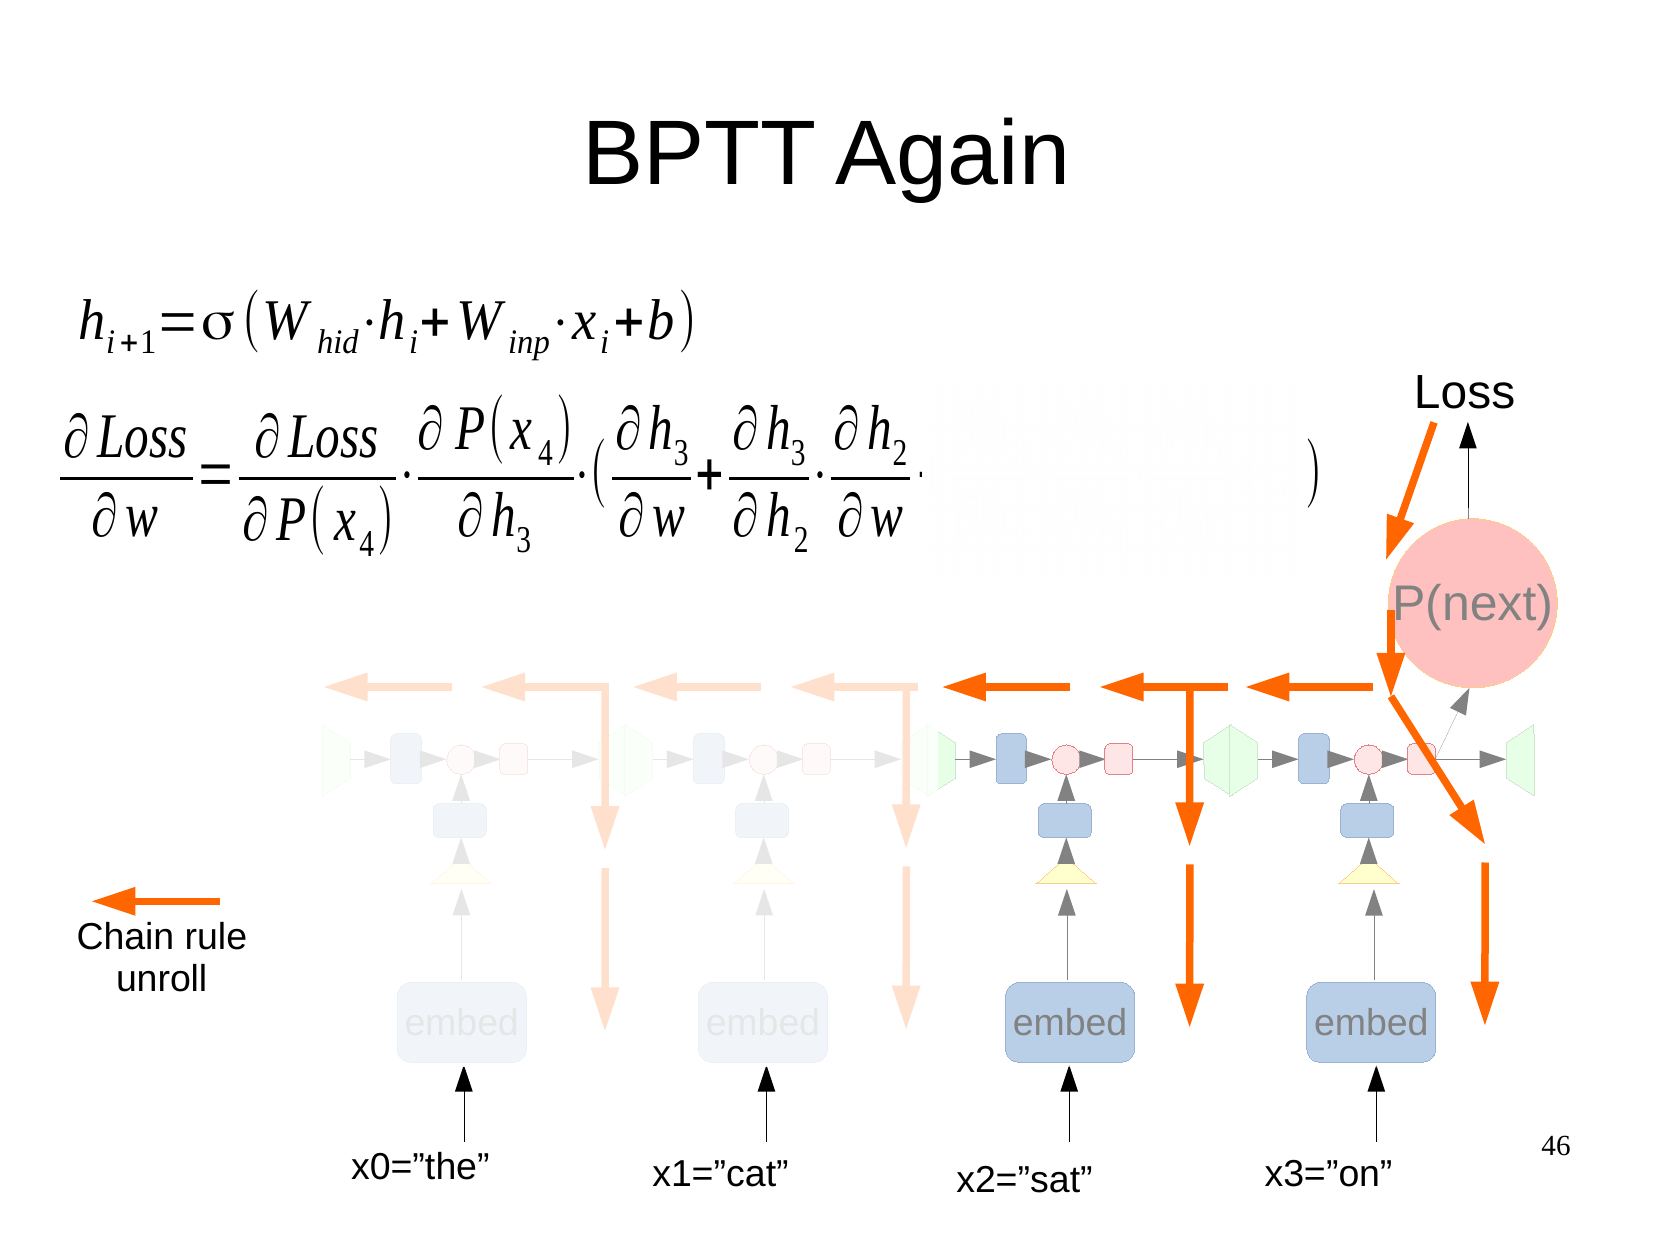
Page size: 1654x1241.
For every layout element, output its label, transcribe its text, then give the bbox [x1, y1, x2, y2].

text_box x0=”the” [336, 1138, 546, 1196]
chart [65, 285, 711, 361]
chart [1300, 389, 1334, 564]
title BPTT Again [82, 49, 1571, 257]
text_box Loss [1399, 357, 1531, 447]
text_box x2=”sat” [941, 1150, 1168, 1208]
text_box x3=”on” [1249, 1144, 1464, 1202]
chart [45, 389, 922, 564]
text_box x1=”cat” [637, 1144, 847, 1202]
text_box Chain rule unroll [61, 908, 252, 1007]
picture [160, 384, 1592, 1068]
